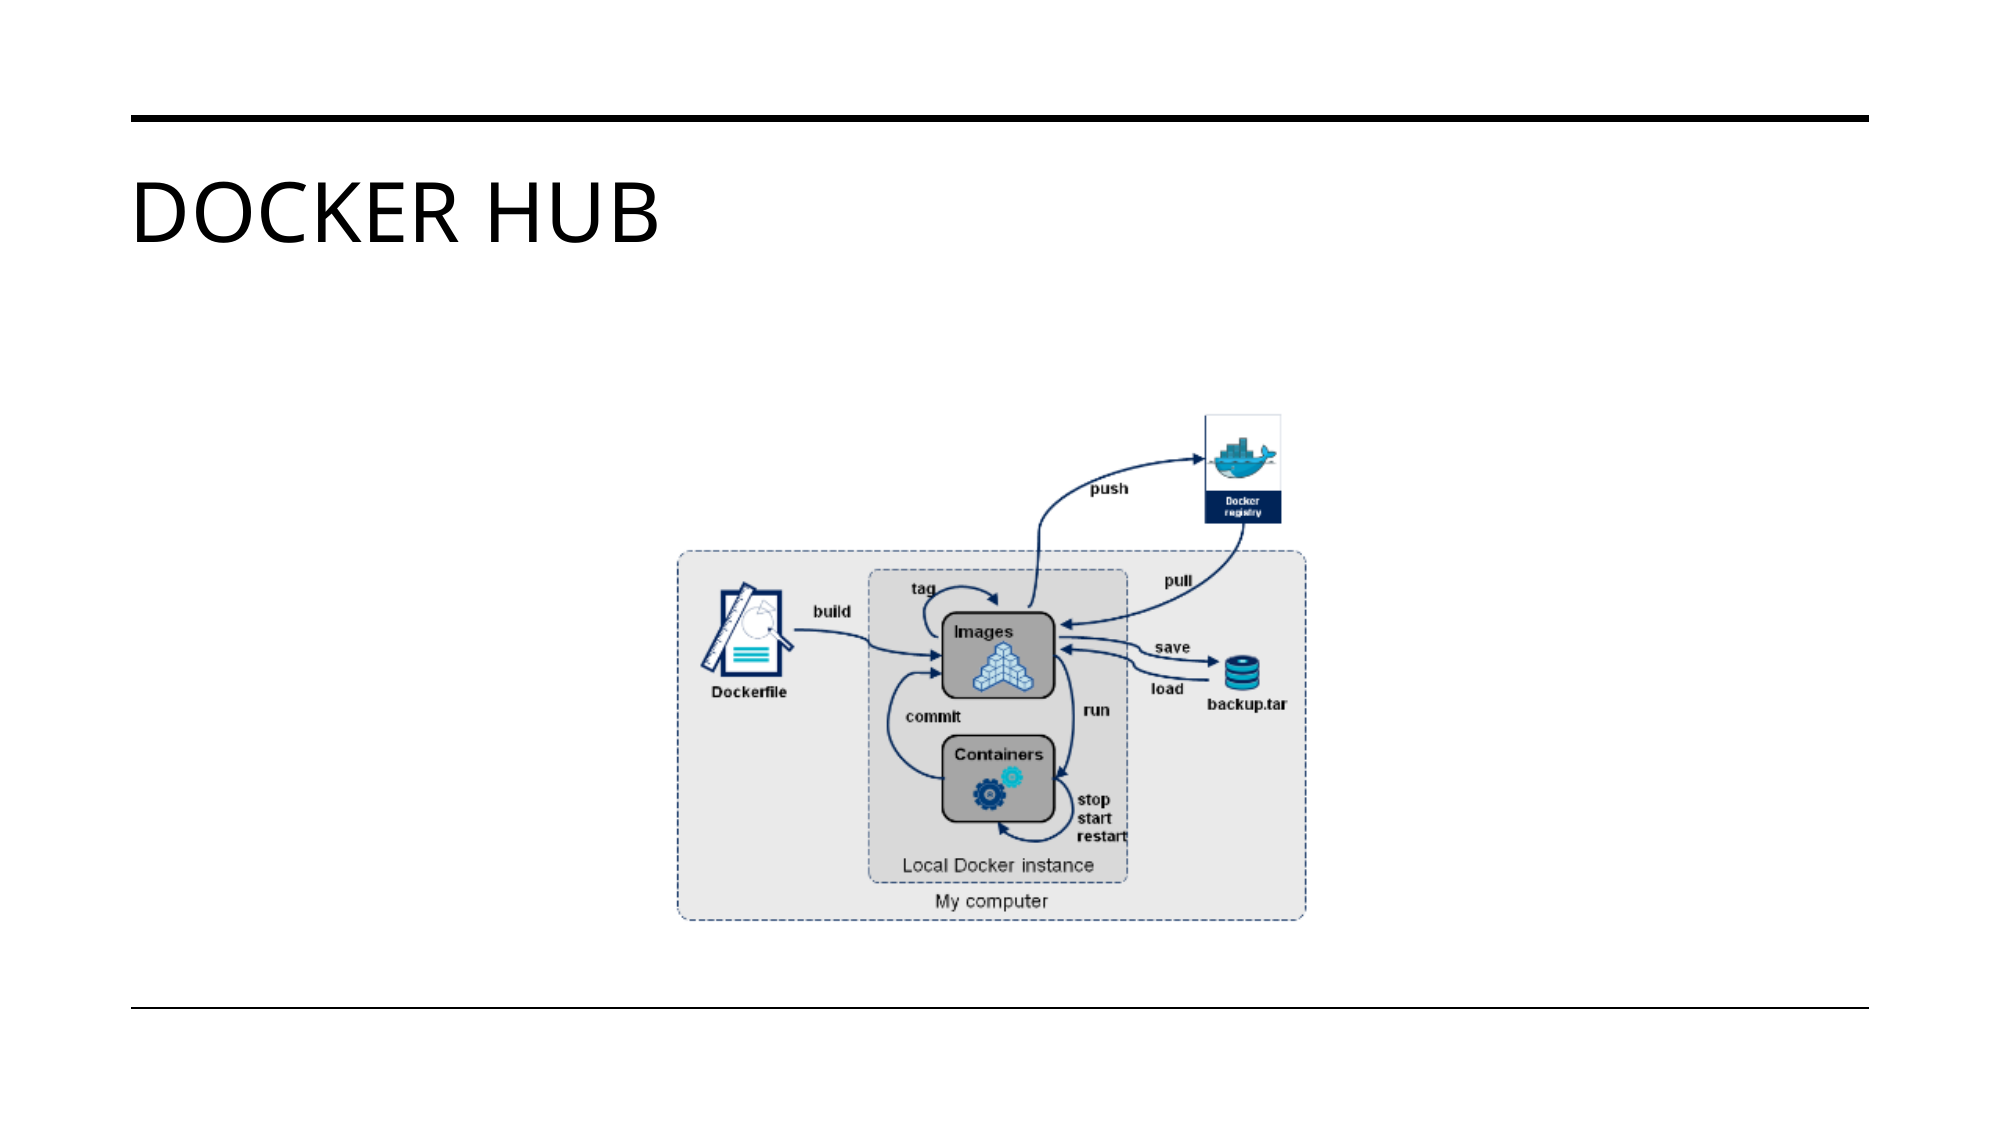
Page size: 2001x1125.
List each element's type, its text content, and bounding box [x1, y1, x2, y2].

title DOCKER HUB [114, 151, 1869, 377]
picture [635, 394, 1349, 955]
